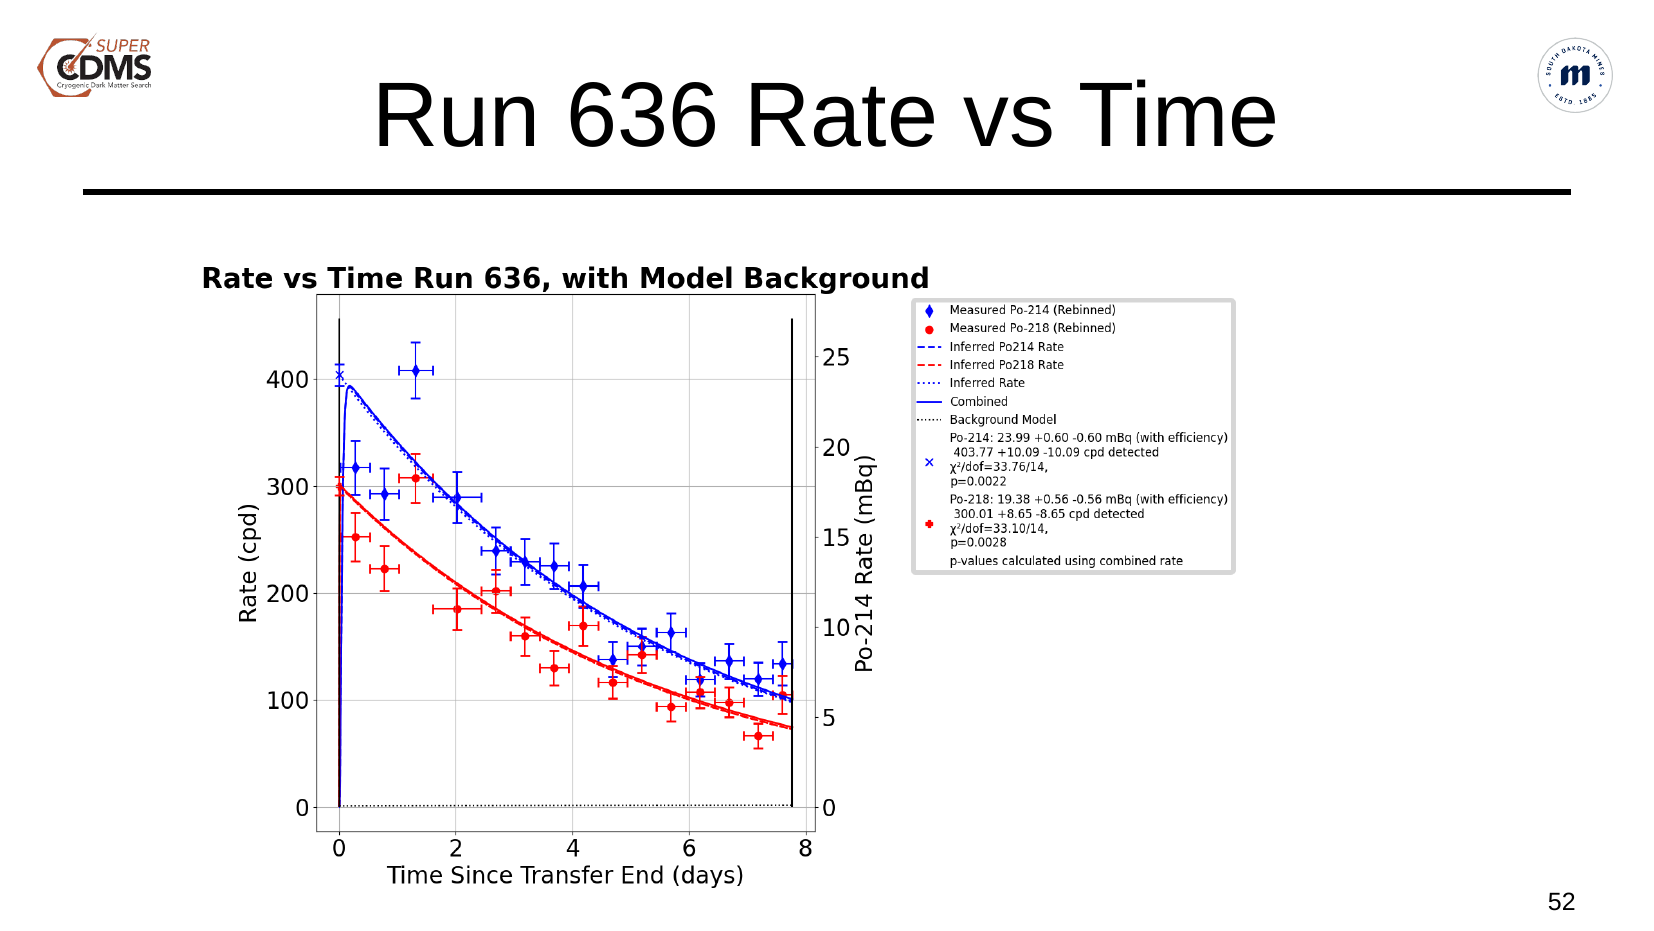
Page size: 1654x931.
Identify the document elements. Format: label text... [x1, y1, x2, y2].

picture [1571, 37, 1613, 113]
picture [150, 210, 1479, 908]
picture [37, 32, 151, 97]
title Run 636 Rate vs Time [82, 37, 1571, 193]
